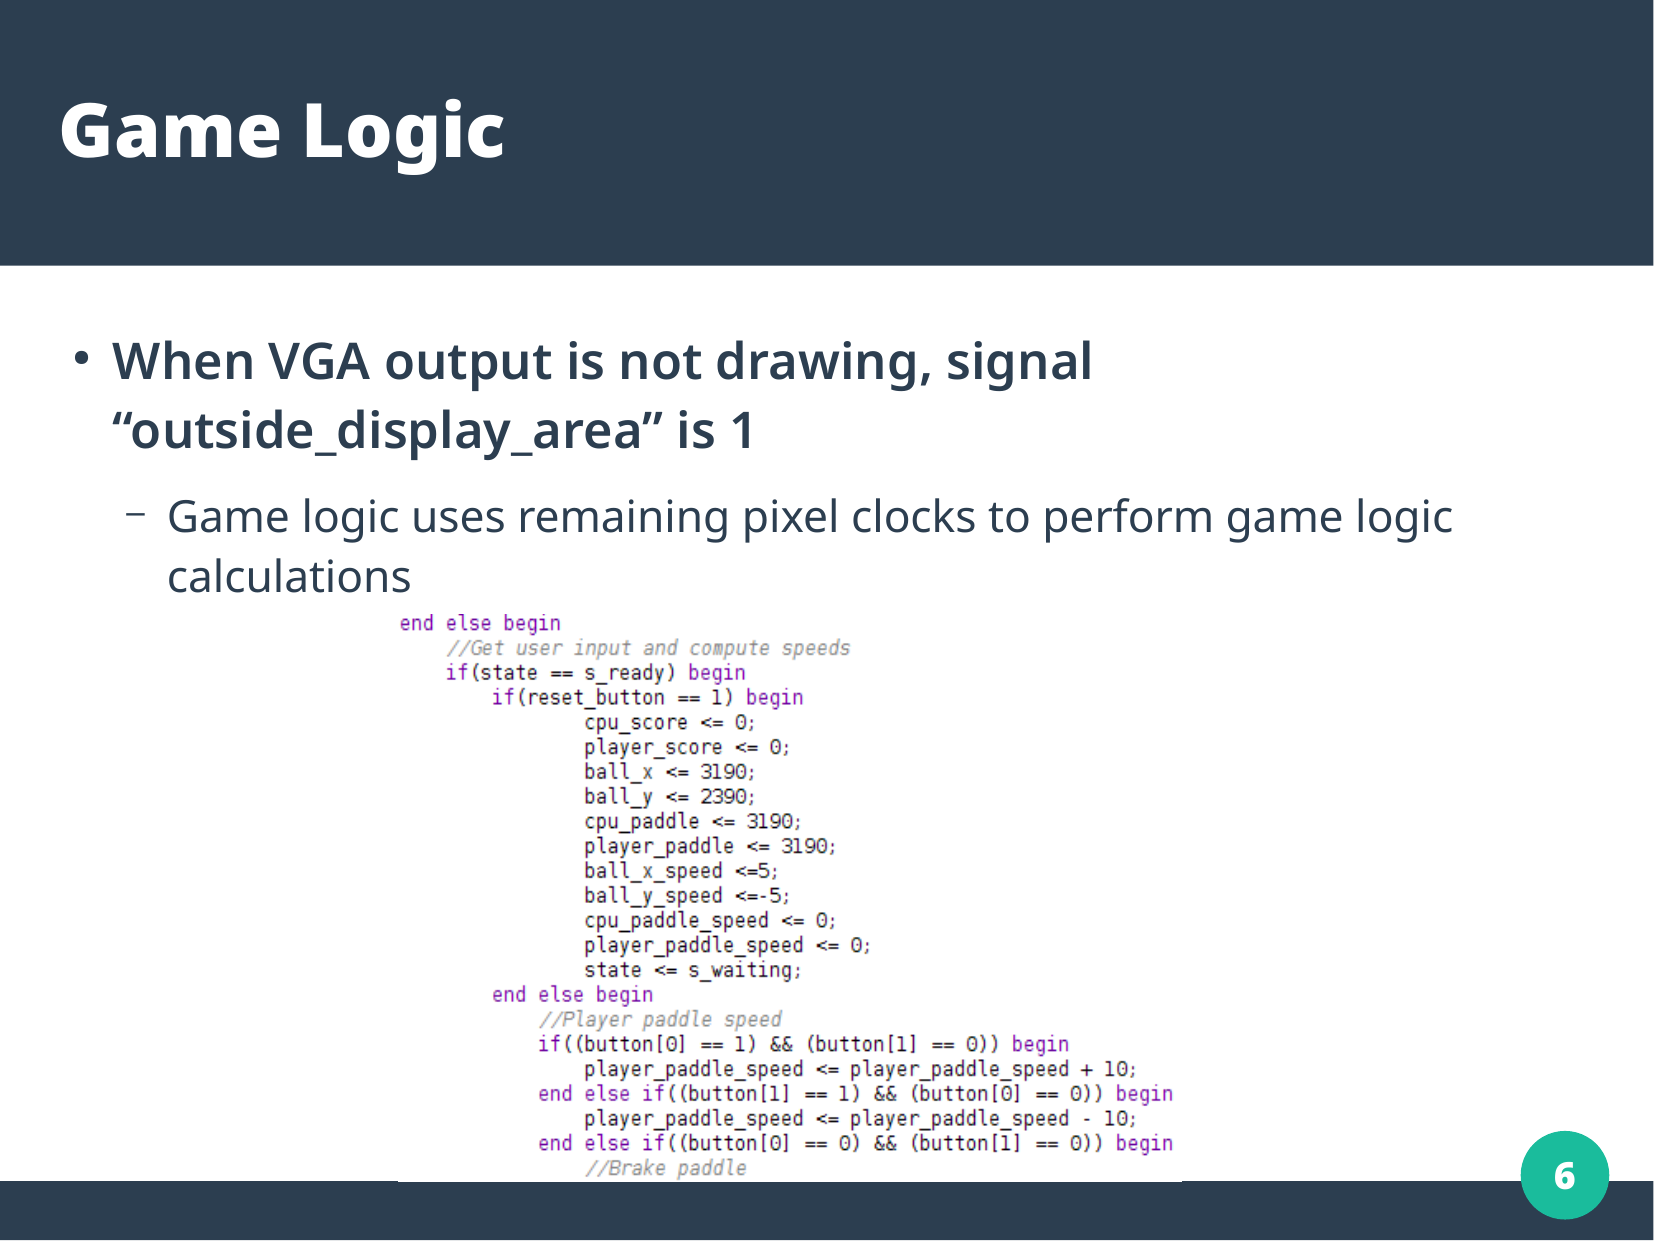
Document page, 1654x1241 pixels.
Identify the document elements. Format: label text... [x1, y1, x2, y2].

picture [398, 614, 1182, 1182]
title Game Logic [59, 49, 1595, 207]
list When VGA output is not drawing, signal “outside_display_area” is 1 Game logic uses remaining pixel clocks to perform game logic calculations [59, 324, 1595, 1152]
